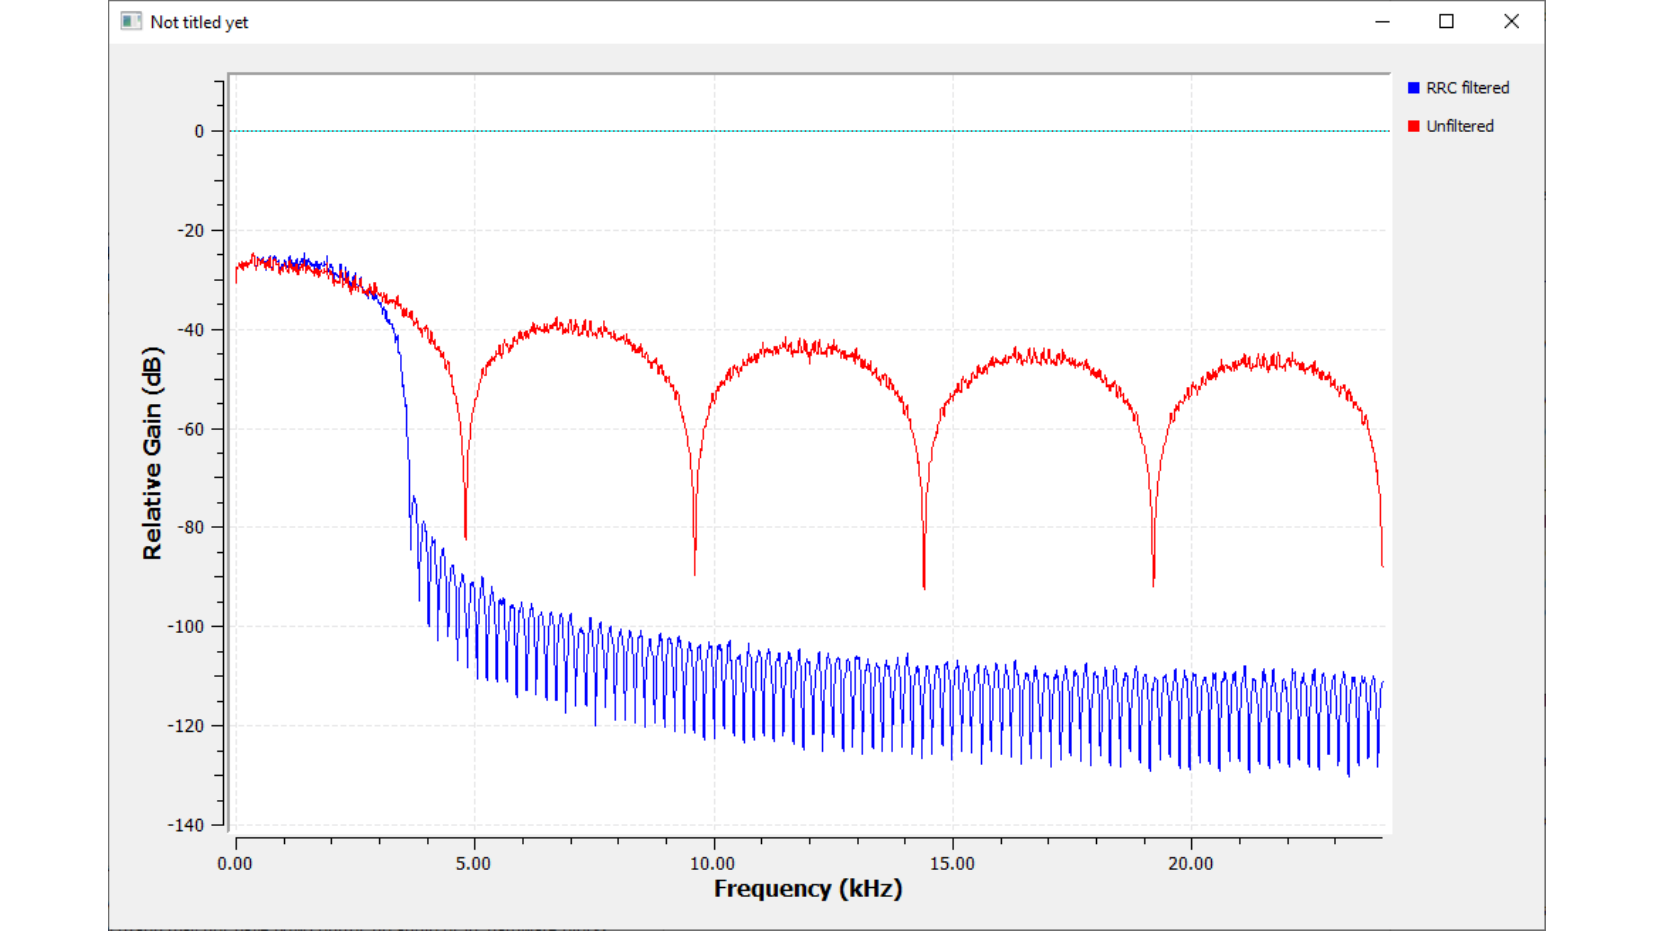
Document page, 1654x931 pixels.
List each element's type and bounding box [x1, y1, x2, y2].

picture [108, 0, 1546, 931]
